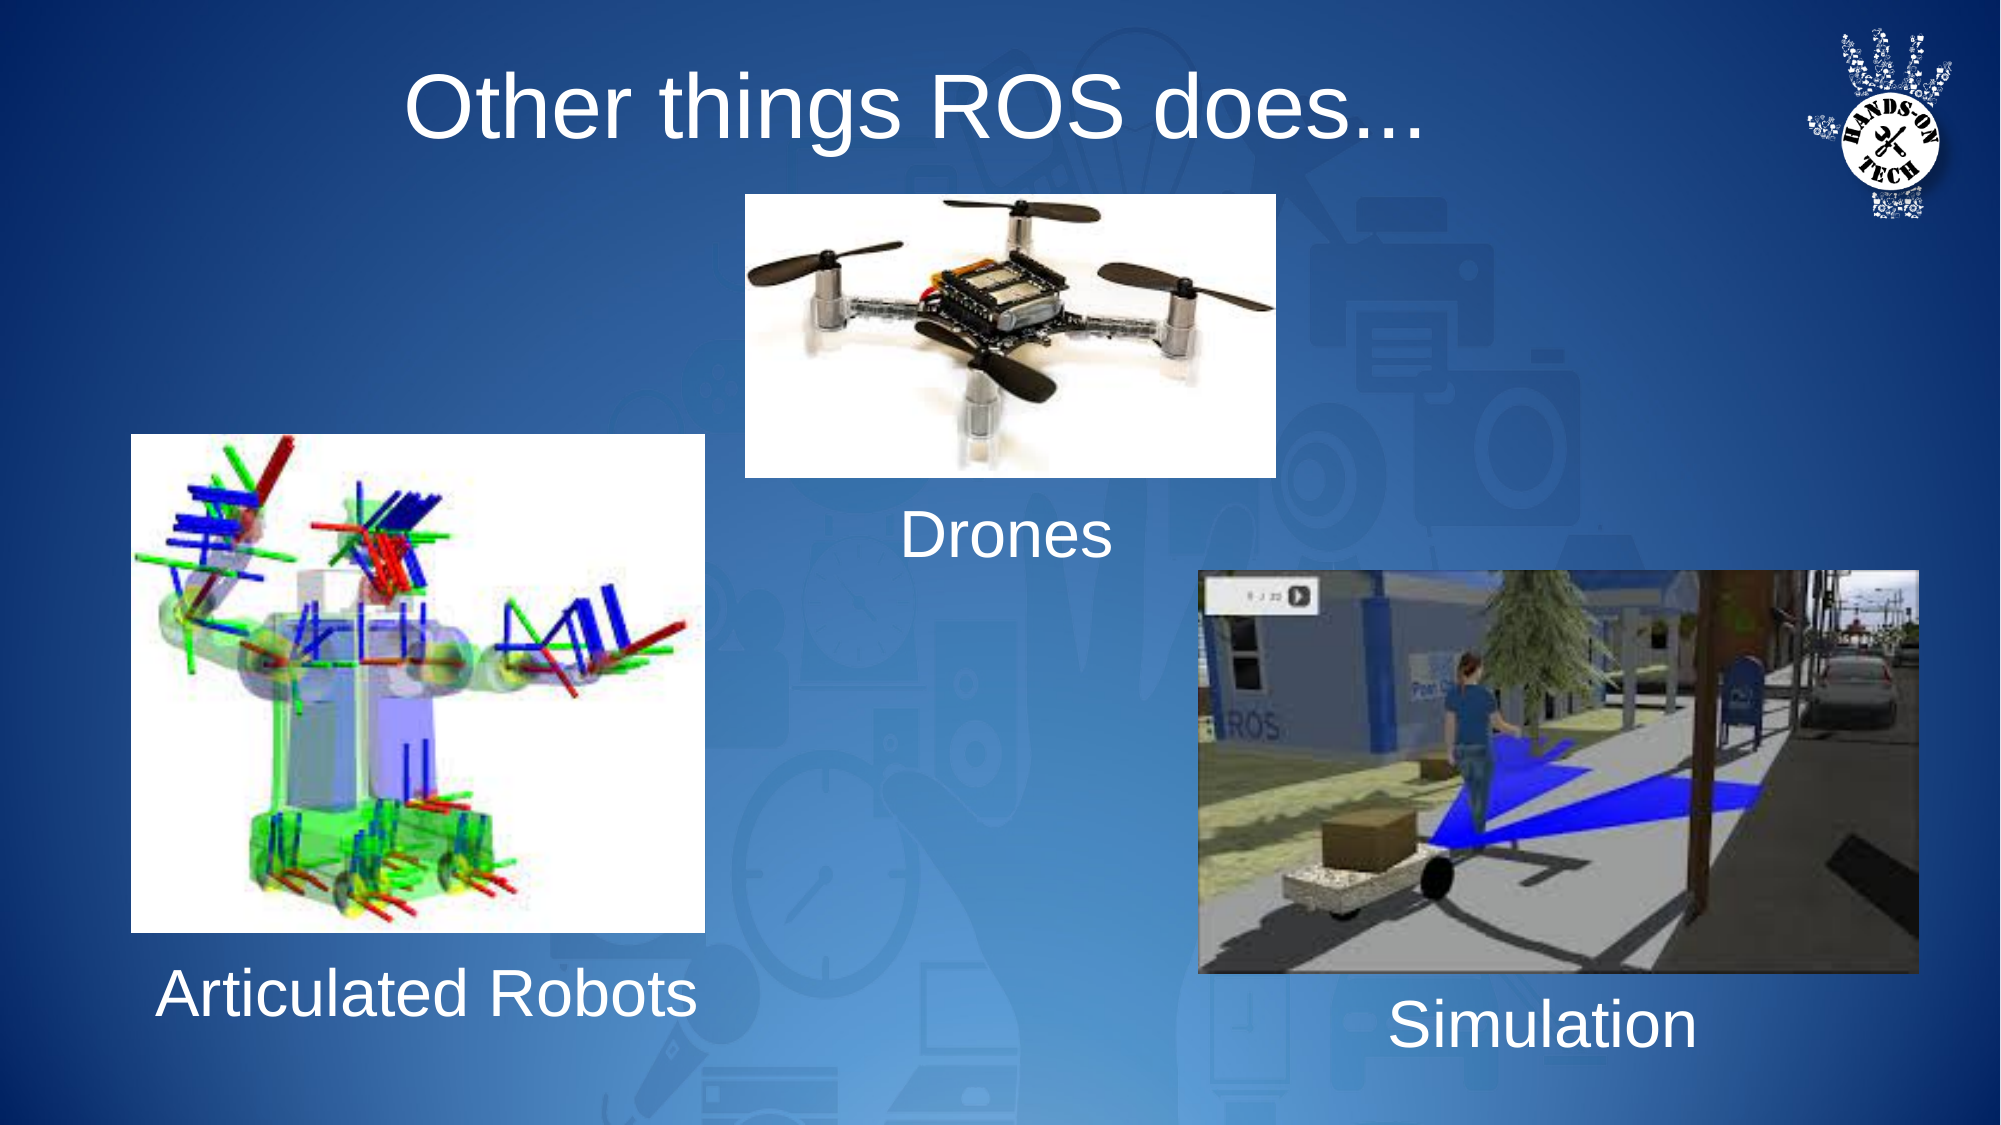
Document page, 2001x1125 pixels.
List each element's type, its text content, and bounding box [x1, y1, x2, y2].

text_box Drones [884, 486, 1170, 585]
text_box Simulation [1198, 976, 1889, 1067]
text_box Articulated Robots [120, 945, 736, 1050]
text_box Other things ROS does... [5, 0, 1828, 218]
picture [0, 0, 2001, 1125]
